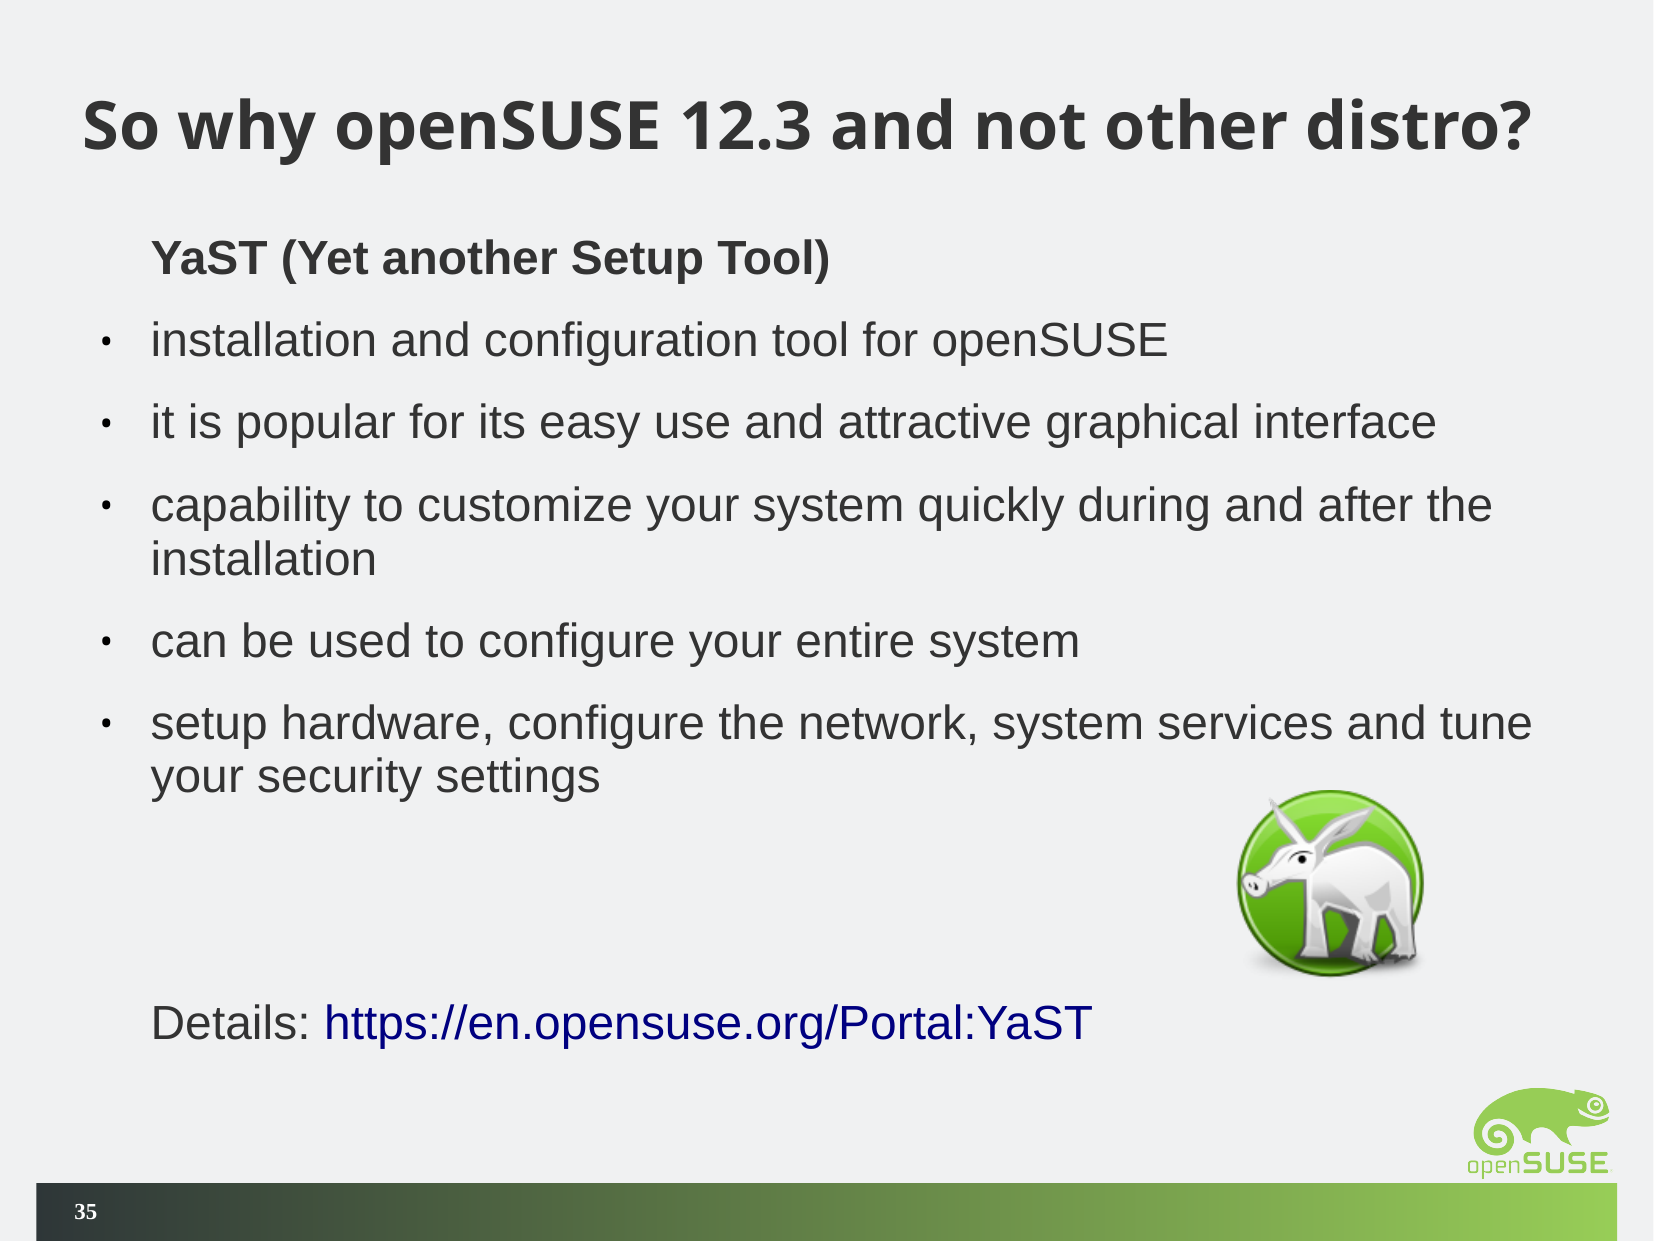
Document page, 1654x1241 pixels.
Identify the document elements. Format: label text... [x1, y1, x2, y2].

picture [0, 0, 1654, 1241]
list YaST (Yet another Setup Tool) installation and configuration tool for openSUSE it is popular for its easy use and attractive graphical interface capability to customize your system quickly during and after the installation can be used to configure your entire system setup hardware, configure the network, system services and tune your security settings Details: https://en.opensuse.org/Portal:YaST [82, 231, 1571, 1050]
title So why openSUSE 12.3 and not other distro? [82, 49, 1571, 198]
